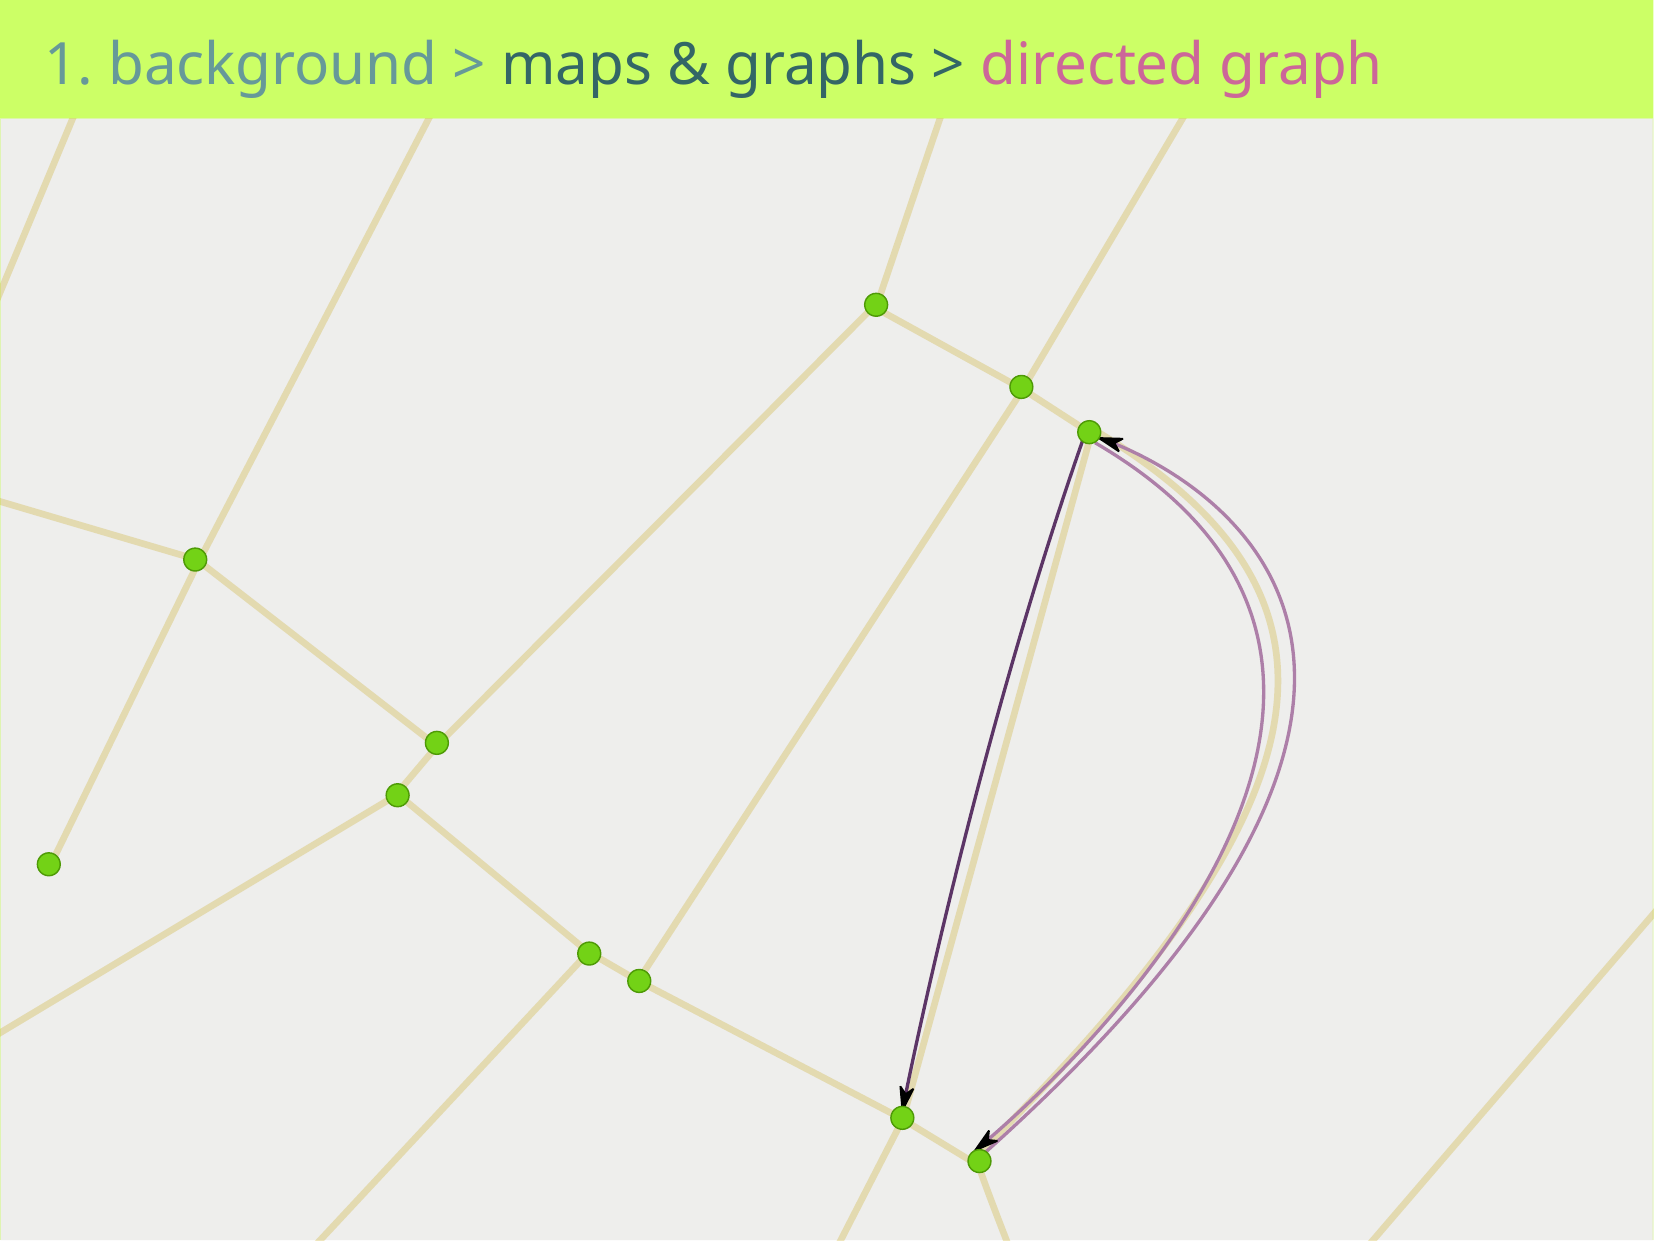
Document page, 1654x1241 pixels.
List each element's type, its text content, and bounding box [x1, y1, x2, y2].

text_box 1. background > maps & graphs > directed graph [29, 14, 1242, 118]
picture [0, 118, 1654, 1241]
